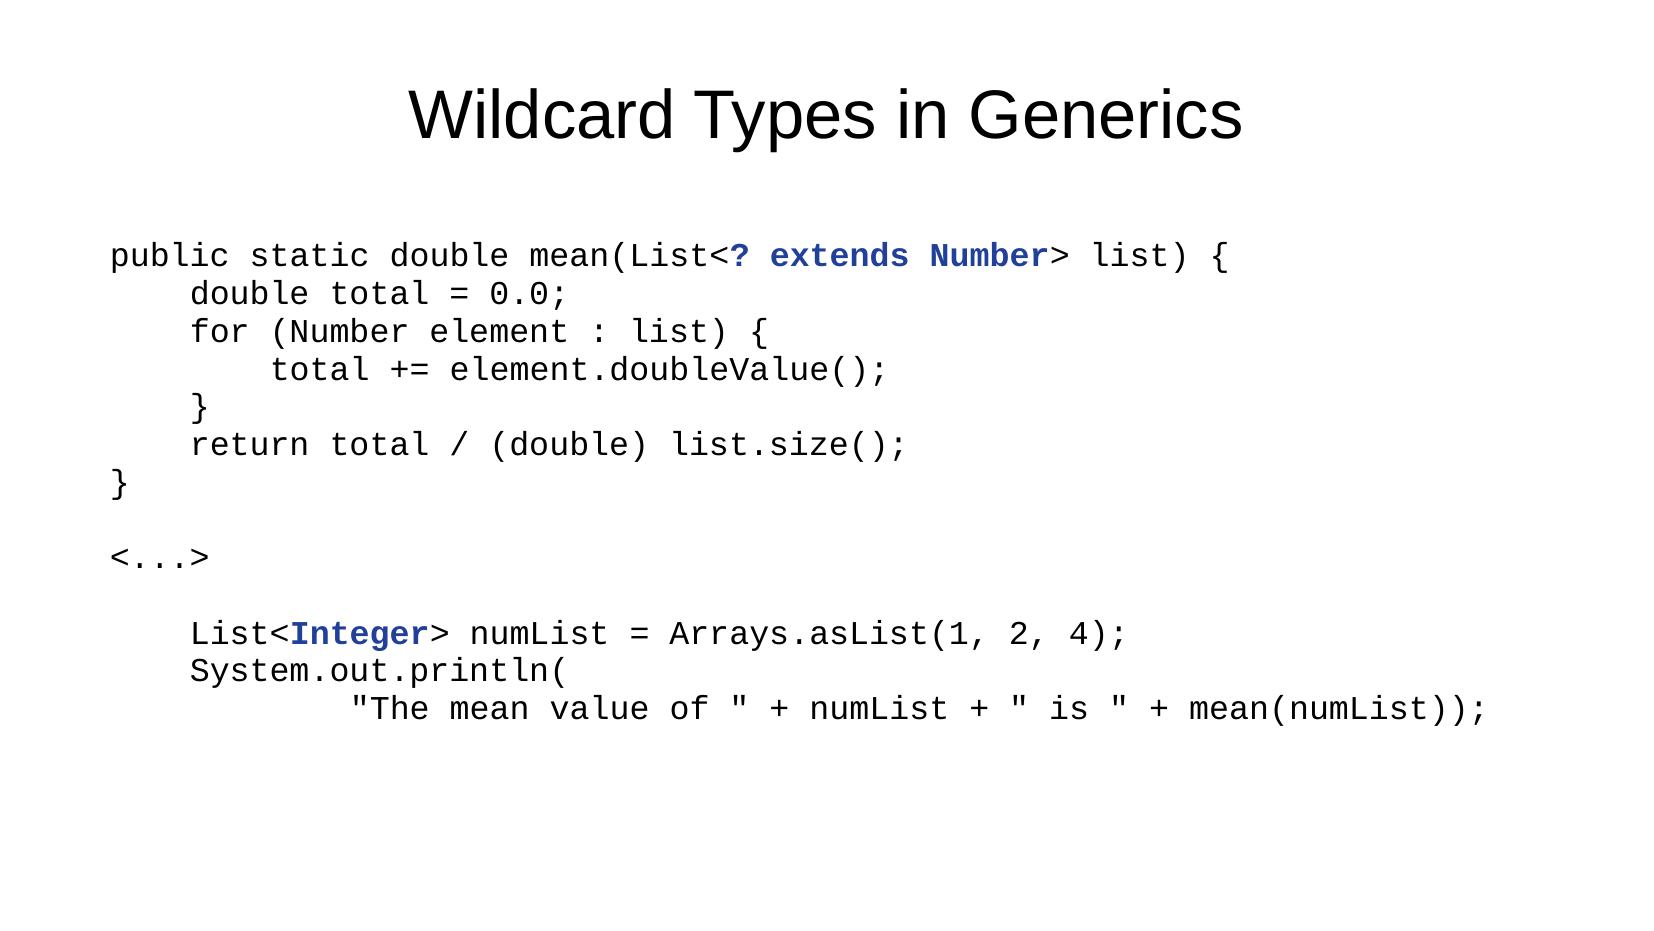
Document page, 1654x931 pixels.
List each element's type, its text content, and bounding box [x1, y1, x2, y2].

text_box public static double mean(List<? extends Number> list) { double total = 0.0; for (Number element : list) { total += element.doubleValue(); } return total / (double) list.size(); } <...> List<Integer> numList = Arrays.asList(1, 2, 4); System.out.println( "The mean value of " + numList + " is " + mean(numList)); [15, 231, 1621, 931]
title Wildcard Types in Generics [82, 37, 1571, 193]
